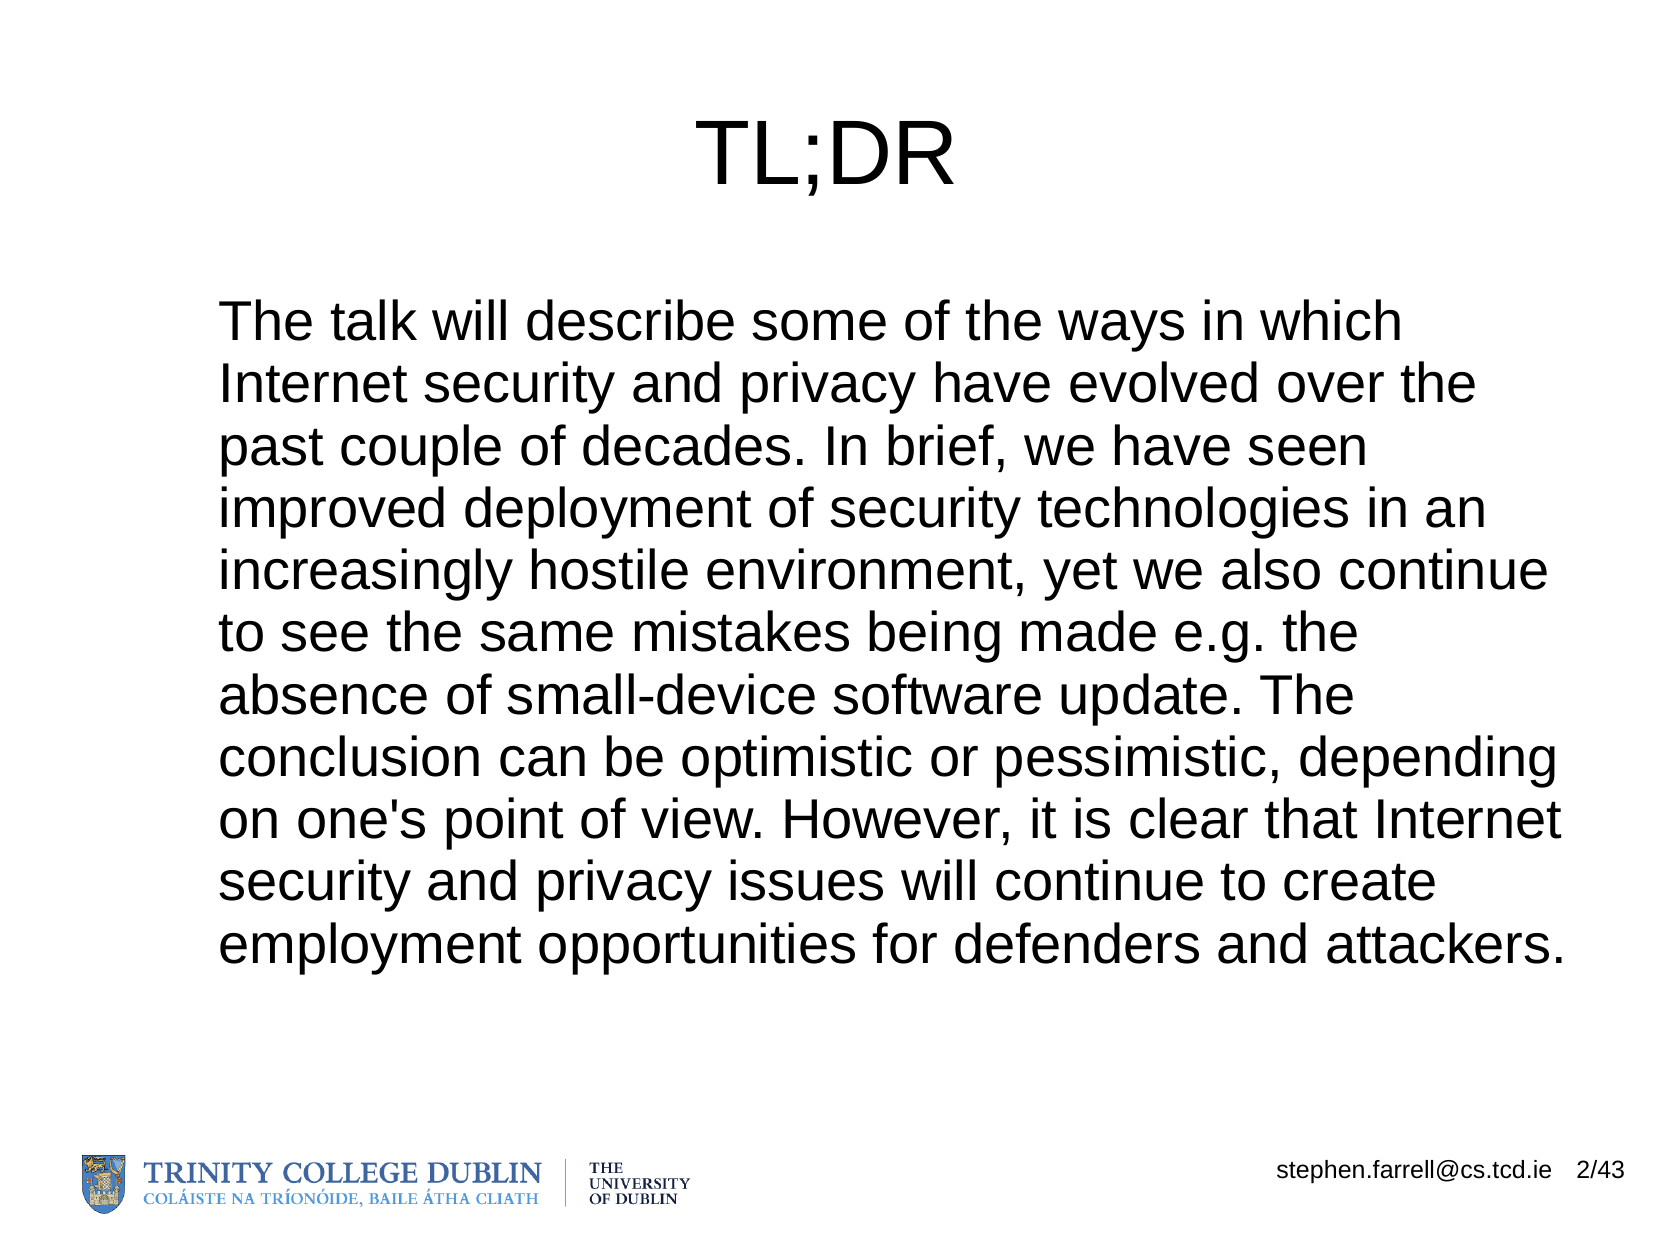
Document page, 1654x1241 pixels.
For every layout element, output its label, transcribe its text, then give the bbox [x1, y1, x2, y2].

picture [82, 1155, 694, 1214]
title TL;DR [82, 49, 1571, 257]
list The talk will describe some of the ways in which Internet security and privacy have evolved over the past couple of decades. In brief, we have seen improved deployment of security technologies in an increasingly hostile environment, yet we also continue to see the same mistakes being made e.g. the absence of small-device software update. The conclusion can be optimistic or pessimistic, depending on one's point of view. However, it is clear that Internet security and privacy issues will continue to create employment opportunities for defenders and attackers. [82, 290, 1571, 1010]
